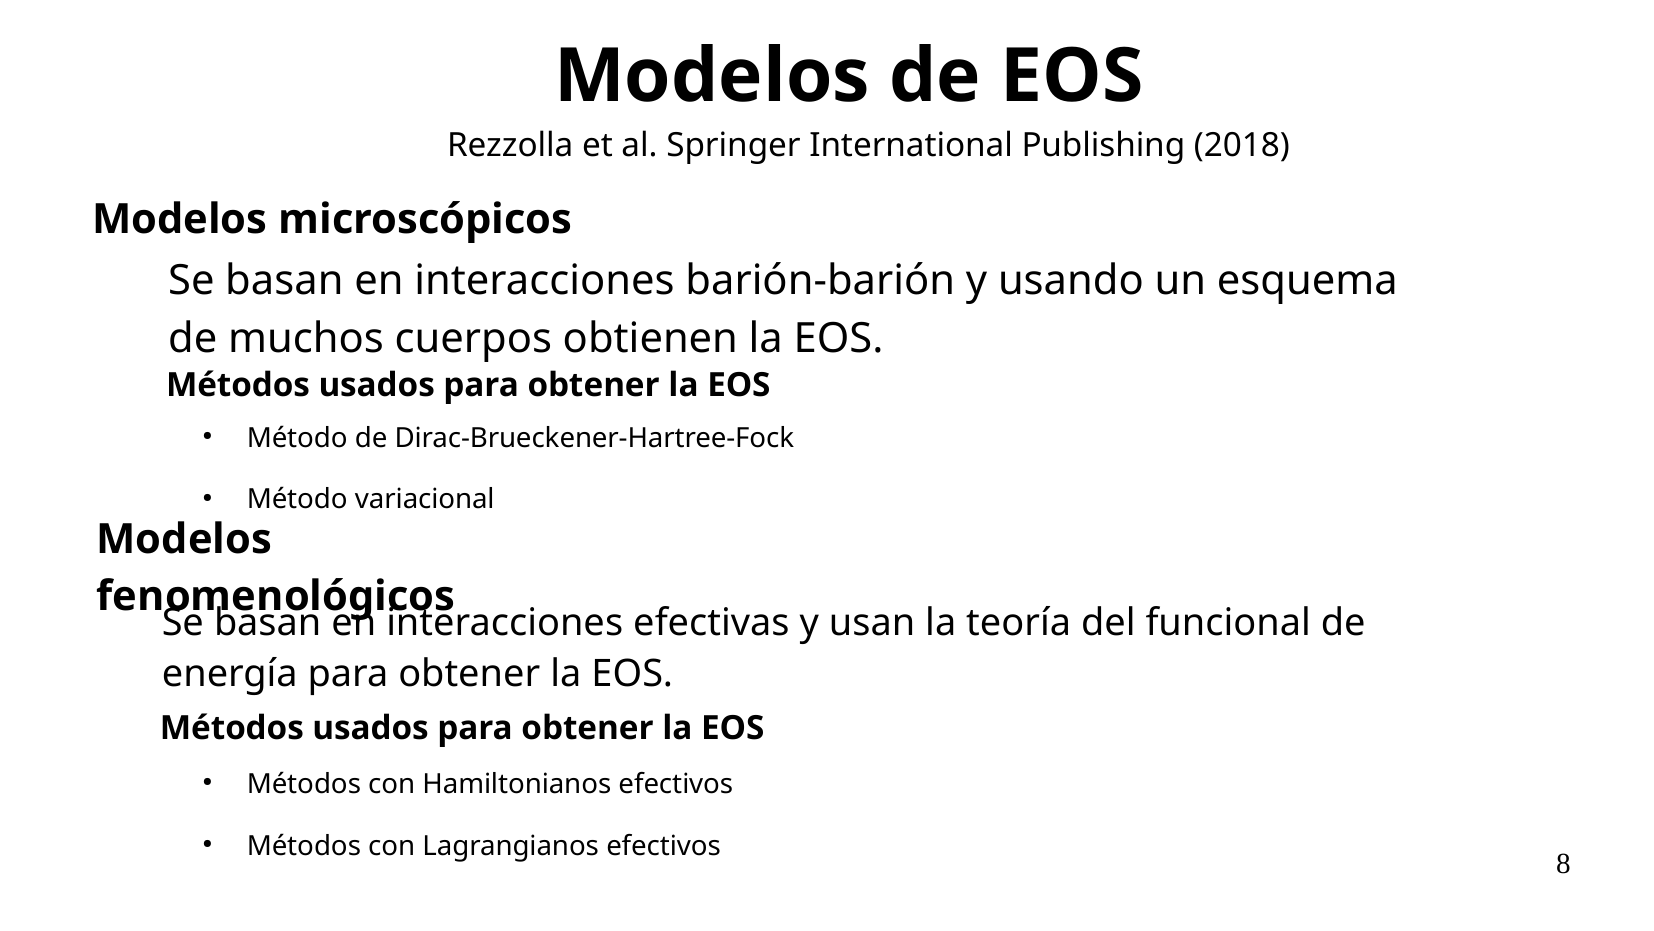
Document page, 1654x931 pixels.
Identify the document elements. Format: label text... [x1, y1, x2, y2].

title Modelos fenomenológicos [96, 539, 642, 592]
list Se basan en interacciones efectivas y usan la teoría del funcional de energía para obtener la EOS. [97, 594, 1472, 699]
title Métodos usados para obtener la EOS [166, 356, 967, 412]
text_box Rezzolla et al. Springer International Publishing (2018) [432, 113, 1333, 168]
list Se basan en interacciones barión-barión y usando un esquema de muchos cuerpos obtienen la EOS. [97, 250, 1442, 384]
list Método de Dirac-Brueckener-Hartree-Fock Método variacional [188, 417, 1455, 518]
title Modelos de EOS [249, 6, 1450, 139]
title Métodos usados para obtener la EOS [160, 705, 962, 748]
title Modelos microscópicos [92, 162, 594, 272]
list Métodos con Hamiltonianos efectivos Métodos con Lagrangianos efectivos [188, 763, 1455, 865]
